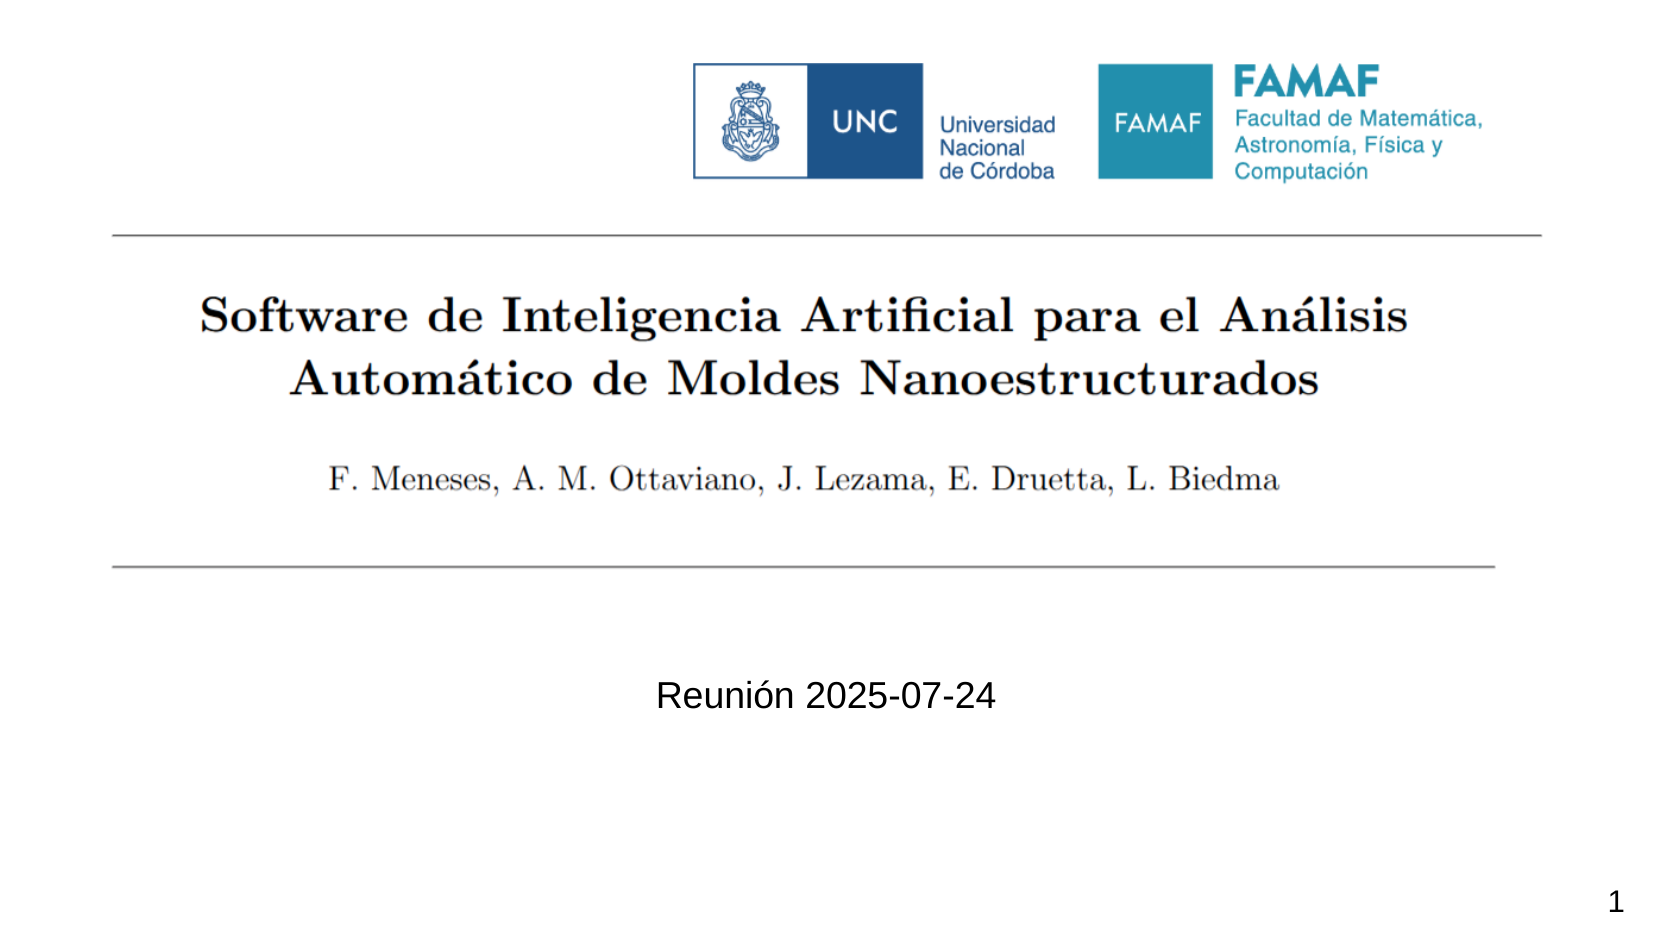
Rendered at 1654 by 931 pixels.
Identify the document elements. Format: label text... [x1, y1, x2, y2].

picture [95, 37, 1559, 586]
text_box <number> [1537, 877, 1640, 927]
text_box Reunión 2025-07-24 [640, 666, 1013, 724]
